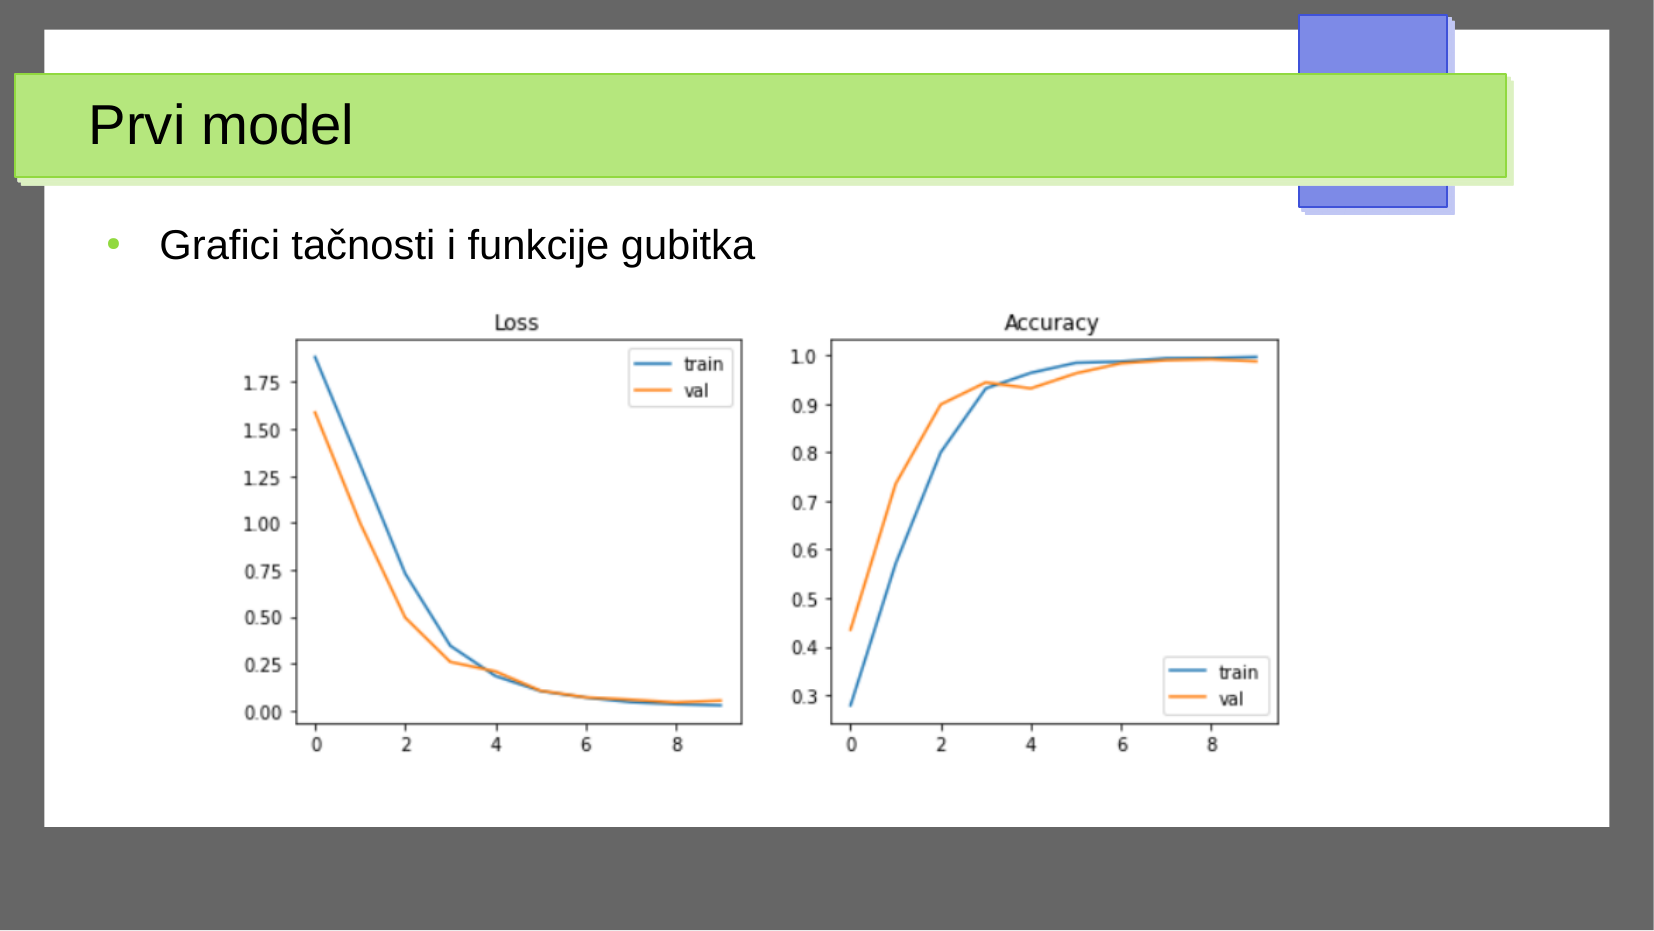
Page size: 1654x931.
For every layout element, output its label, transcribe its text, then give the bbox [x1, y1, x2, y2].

title Prvi model [88, 73, 1506, 178]
list Grafici tačnosti i funkcije gubitka [88, 221, 826, 301]
picture [225, 299, 1281, 775]
